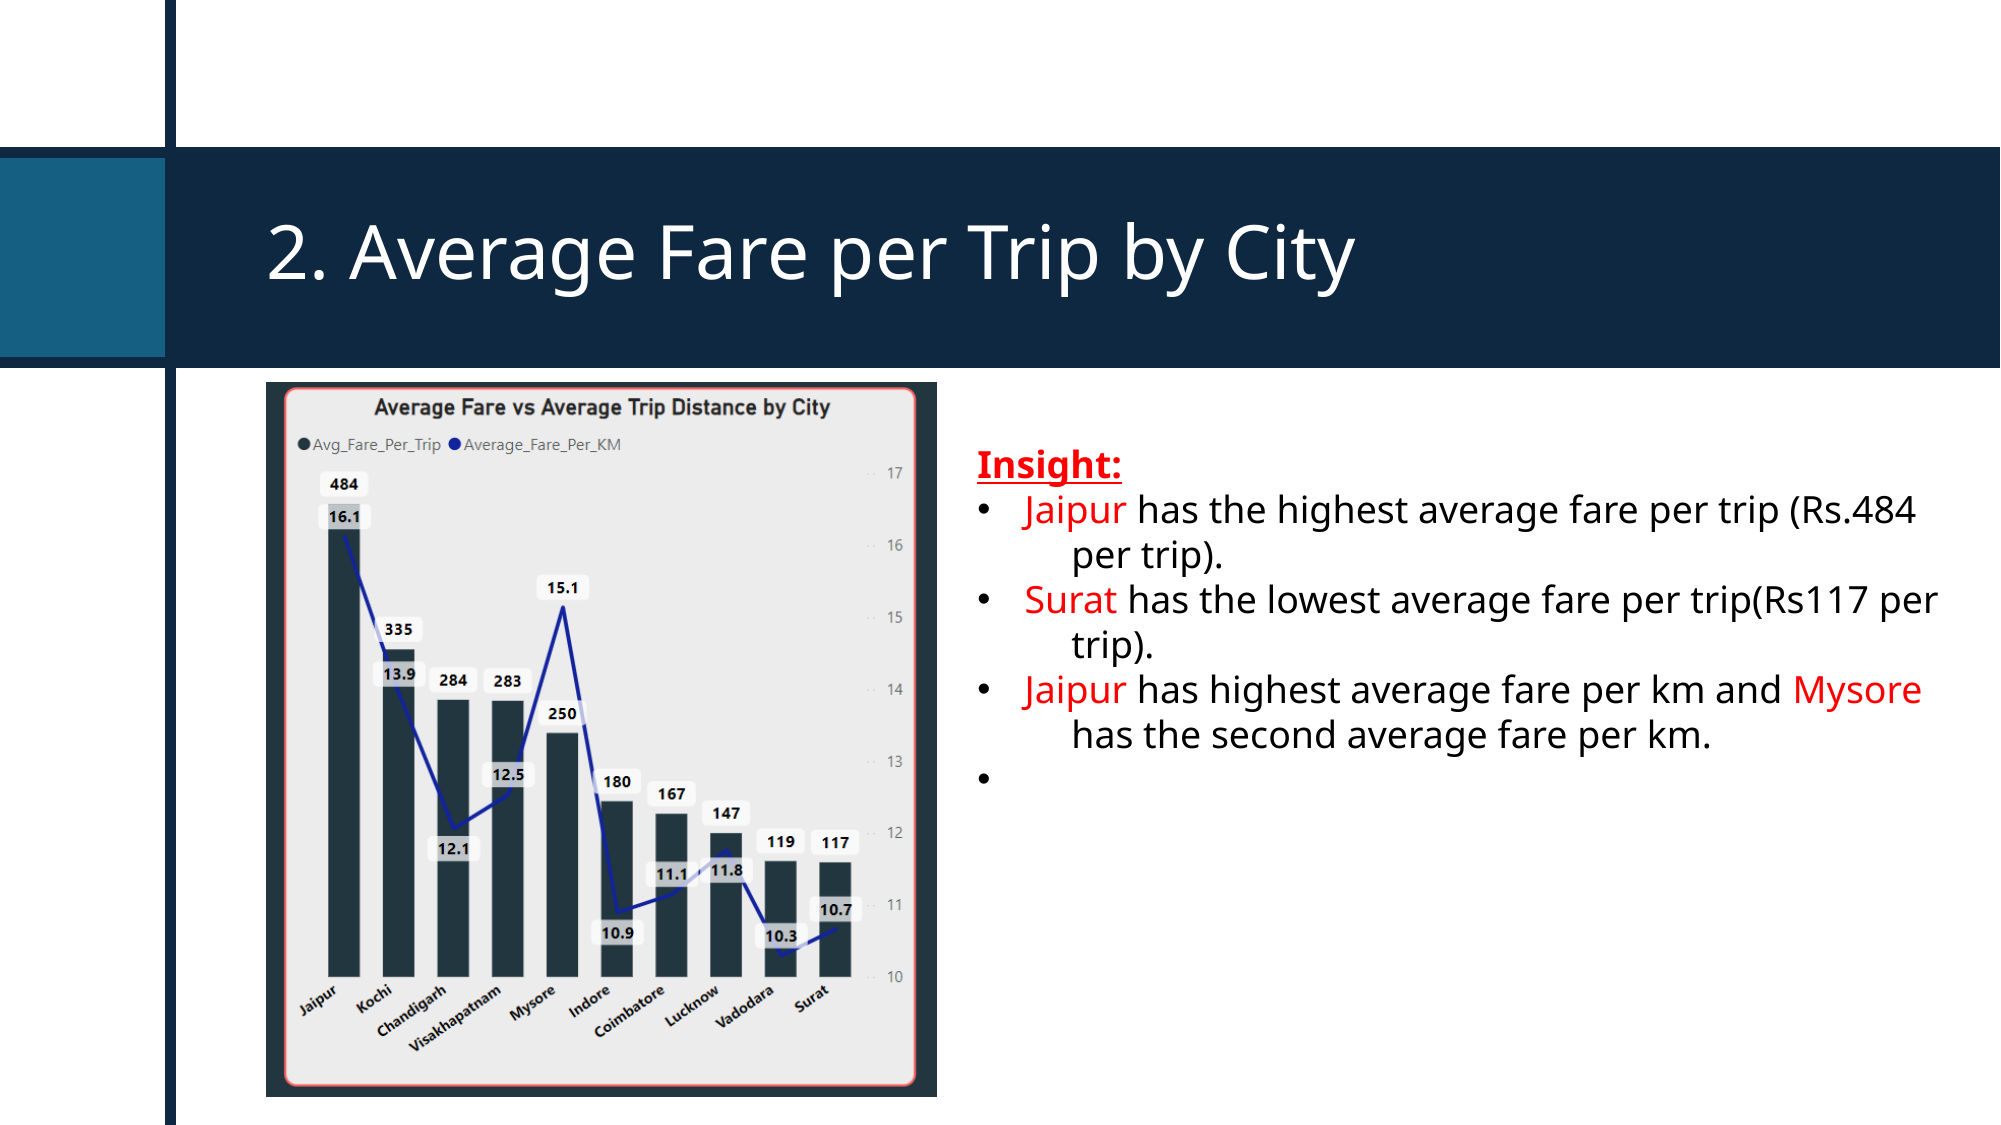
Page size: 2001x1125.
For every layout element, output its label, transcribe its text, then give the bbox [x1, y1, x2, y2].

text_box Insight: Jaipur has the highest average fare per trip (Rs.484 per trip). Surat has the lowest average fare per trip(Rs117 per trip). Jaipur has highest average fare per km and Mysore has the second average fare per km. [962, 433, 1963, 767]
title 2. Average Fare per Trip by City [251, 171, 1895, 341]
picture [266, 382, 937, 1097]
